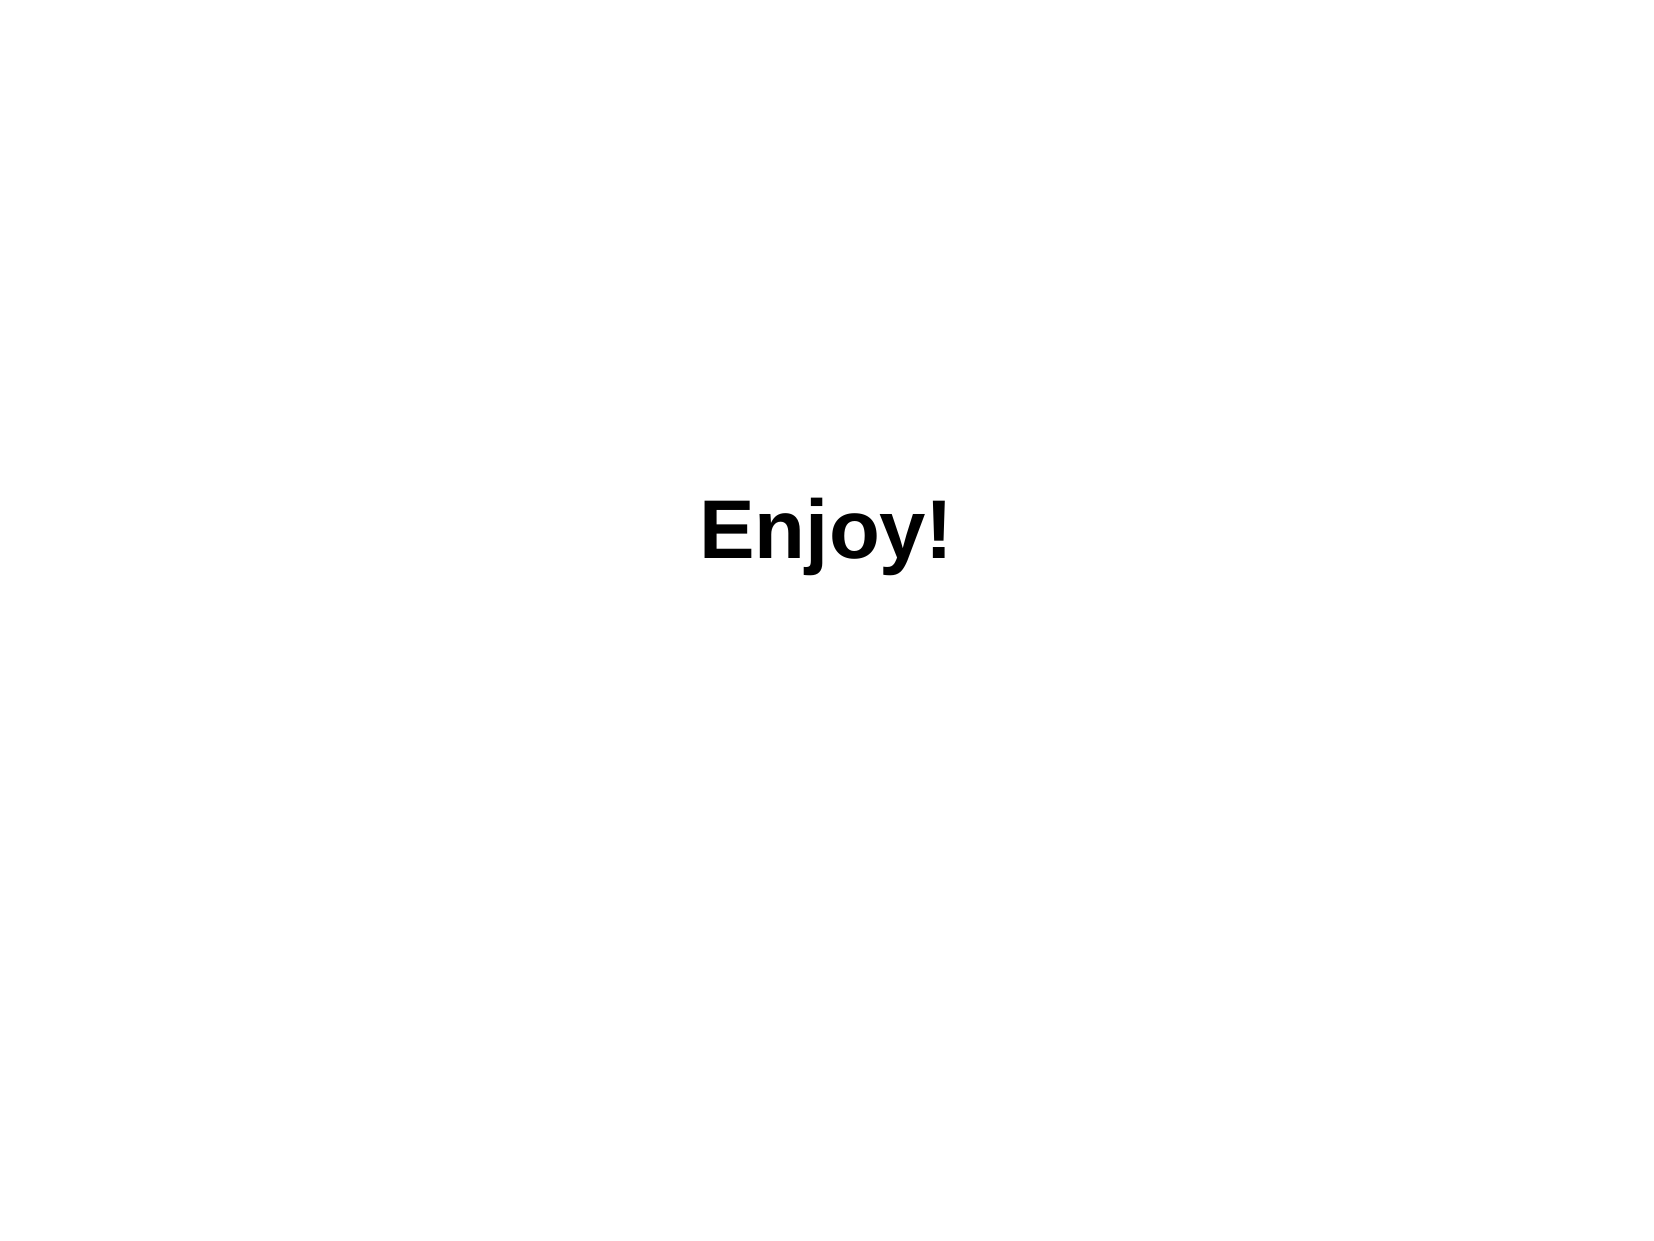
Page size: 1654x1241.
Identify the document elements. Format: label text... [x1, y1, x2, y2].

subtitle Enjoy! [82, 49, 1571, 1010]
